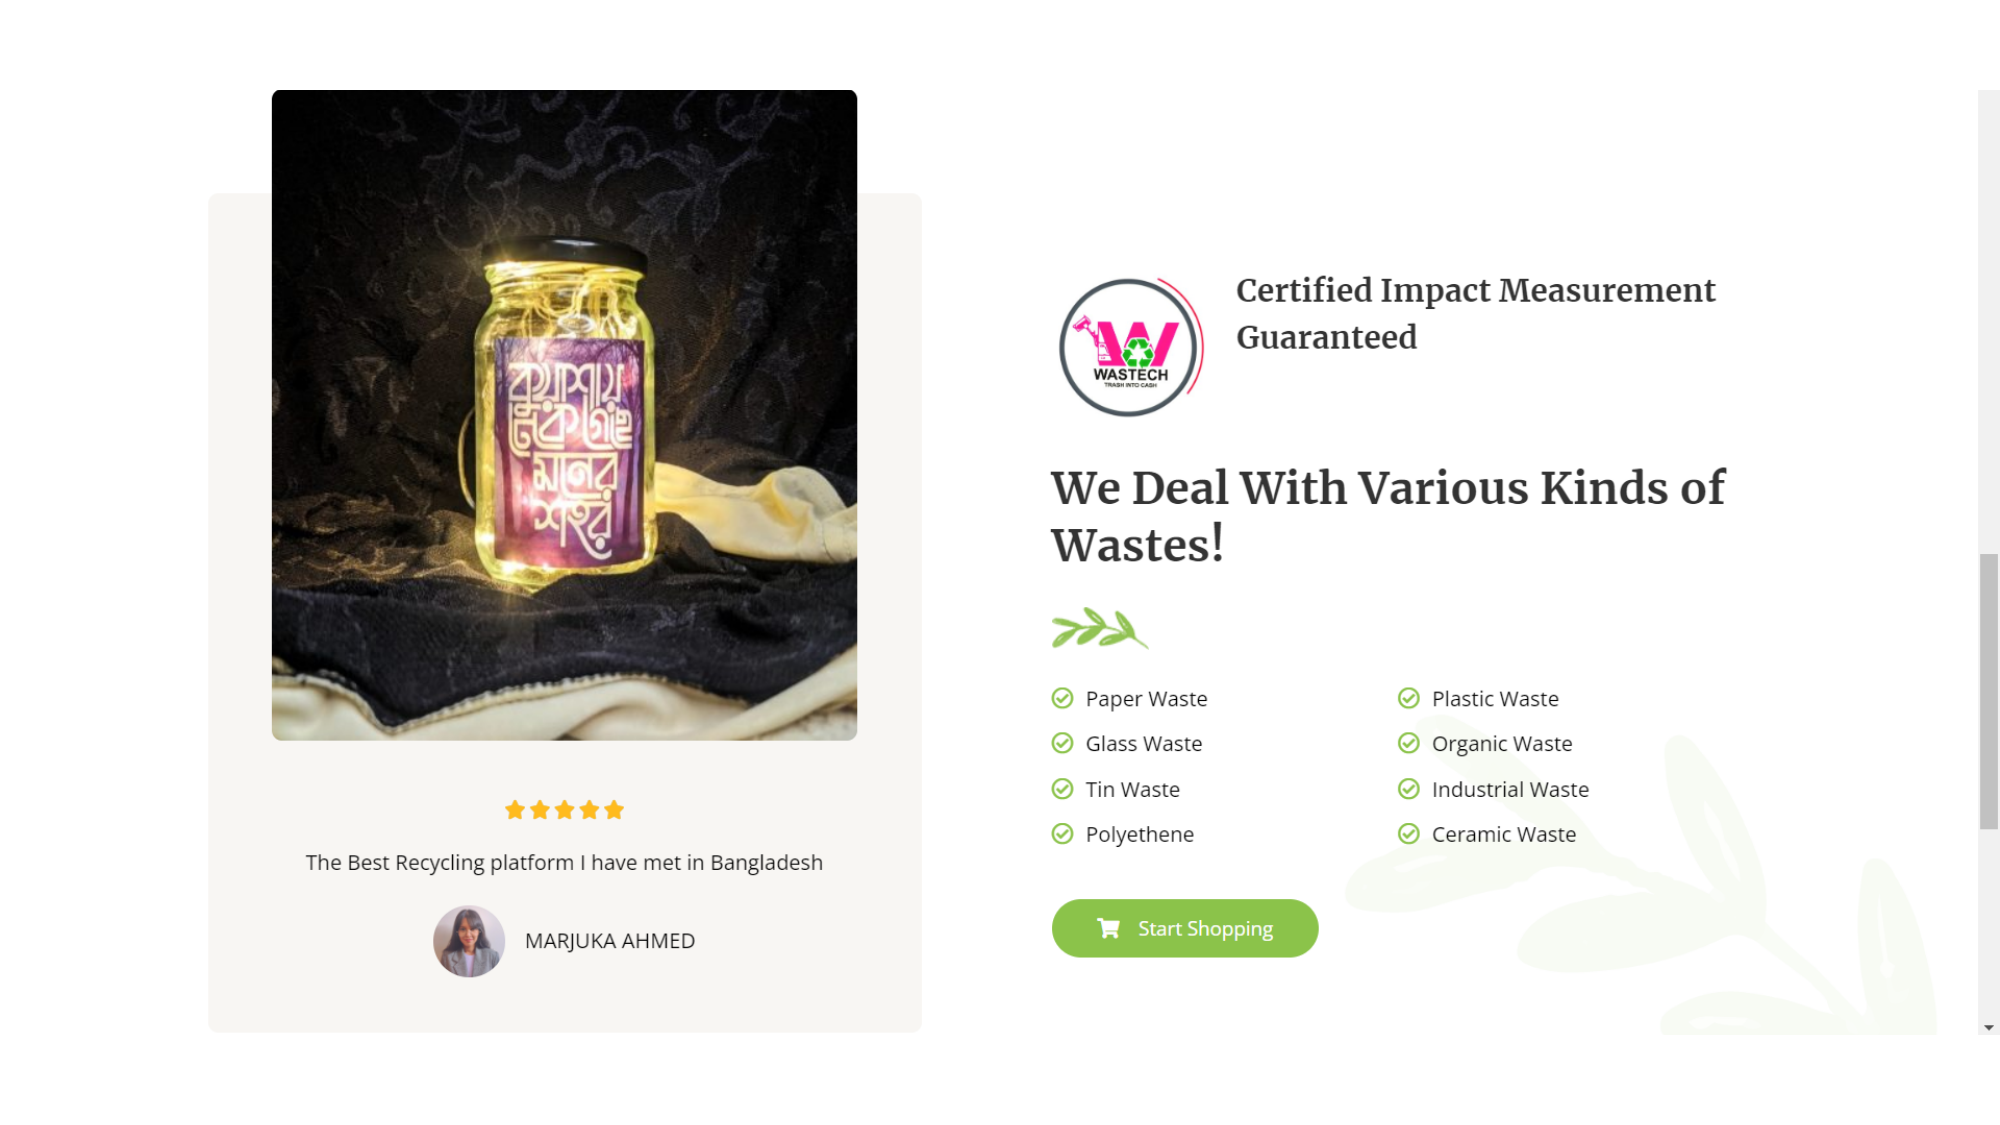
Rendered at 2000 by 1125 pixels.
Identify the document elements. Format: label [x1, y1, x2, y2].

picture [0, 90, 2000, 1035]
